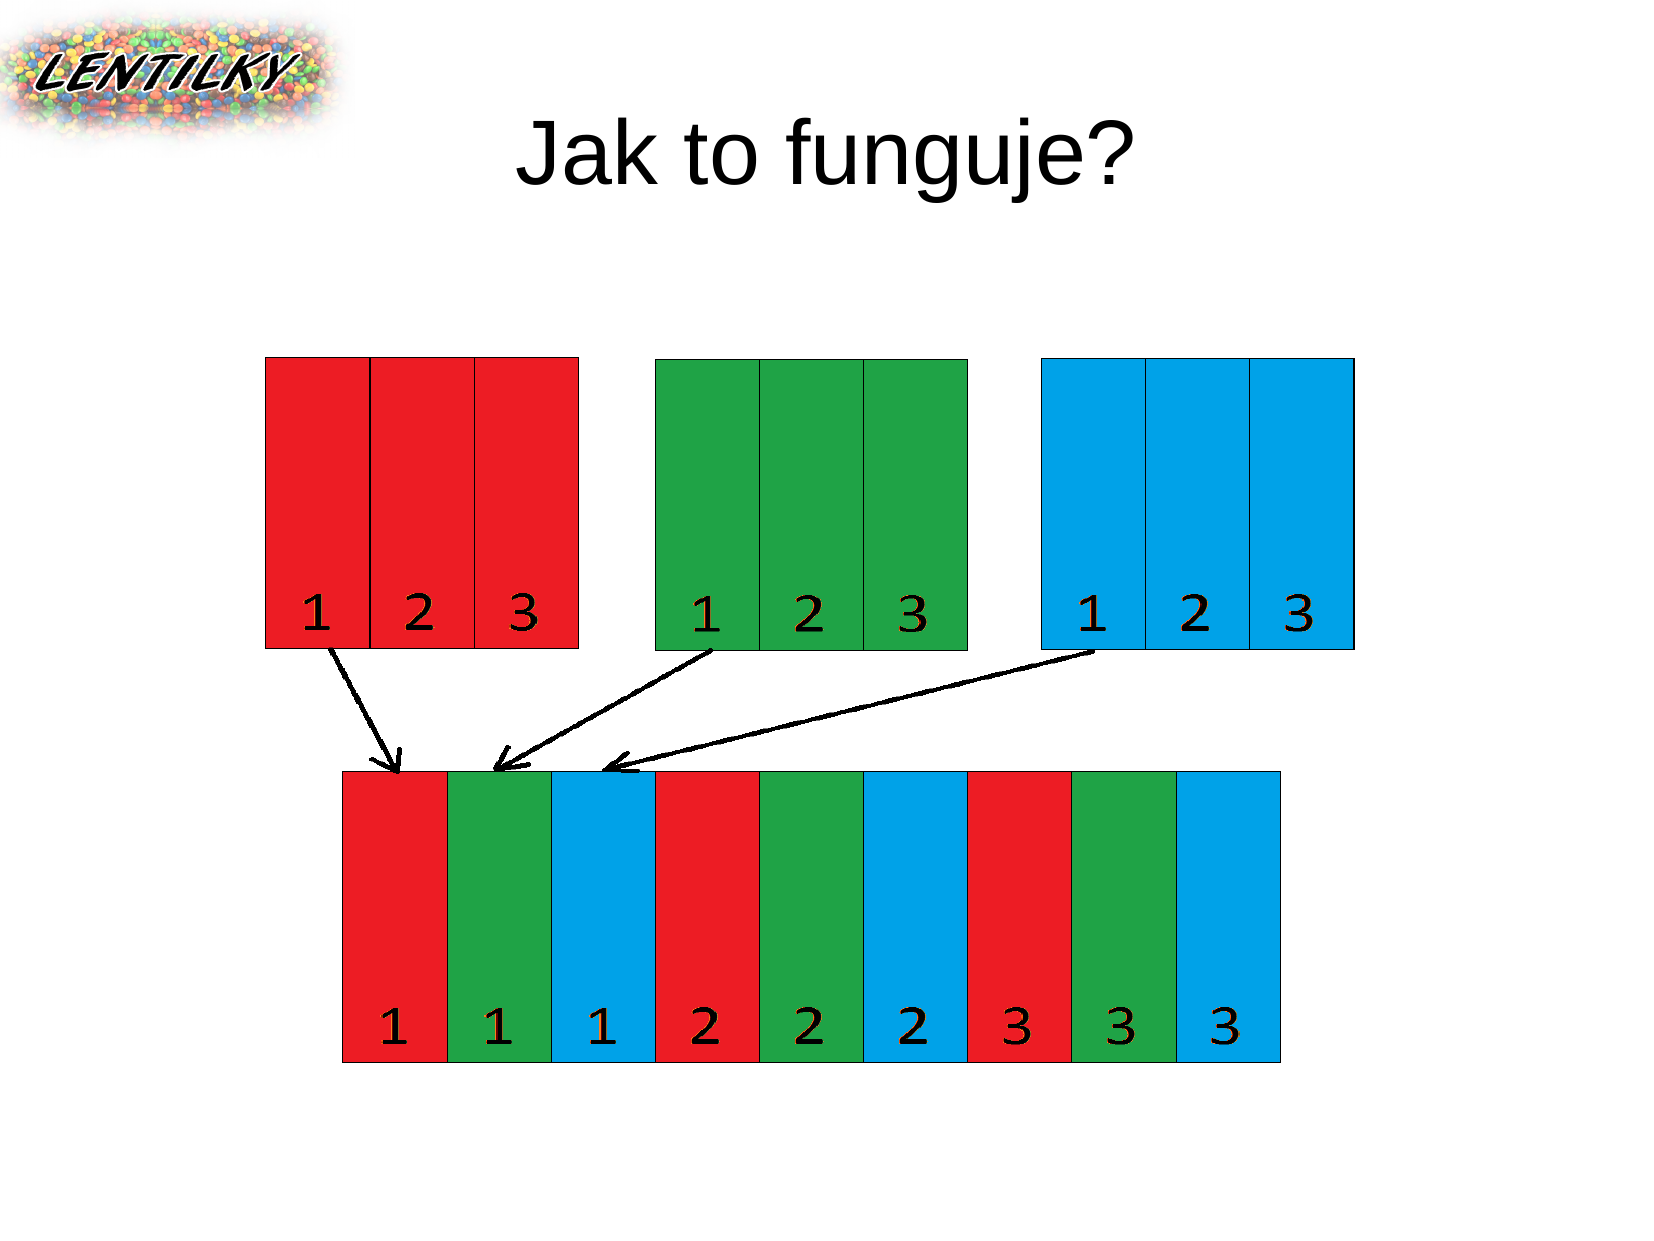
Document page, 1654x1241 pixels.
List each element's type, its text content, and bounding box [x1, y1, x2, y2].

picture [191, 307, 1470, 1134]
picture [0, 0, 355, 159]
title Jak to funguje? [82, 49, 1571, 257]
